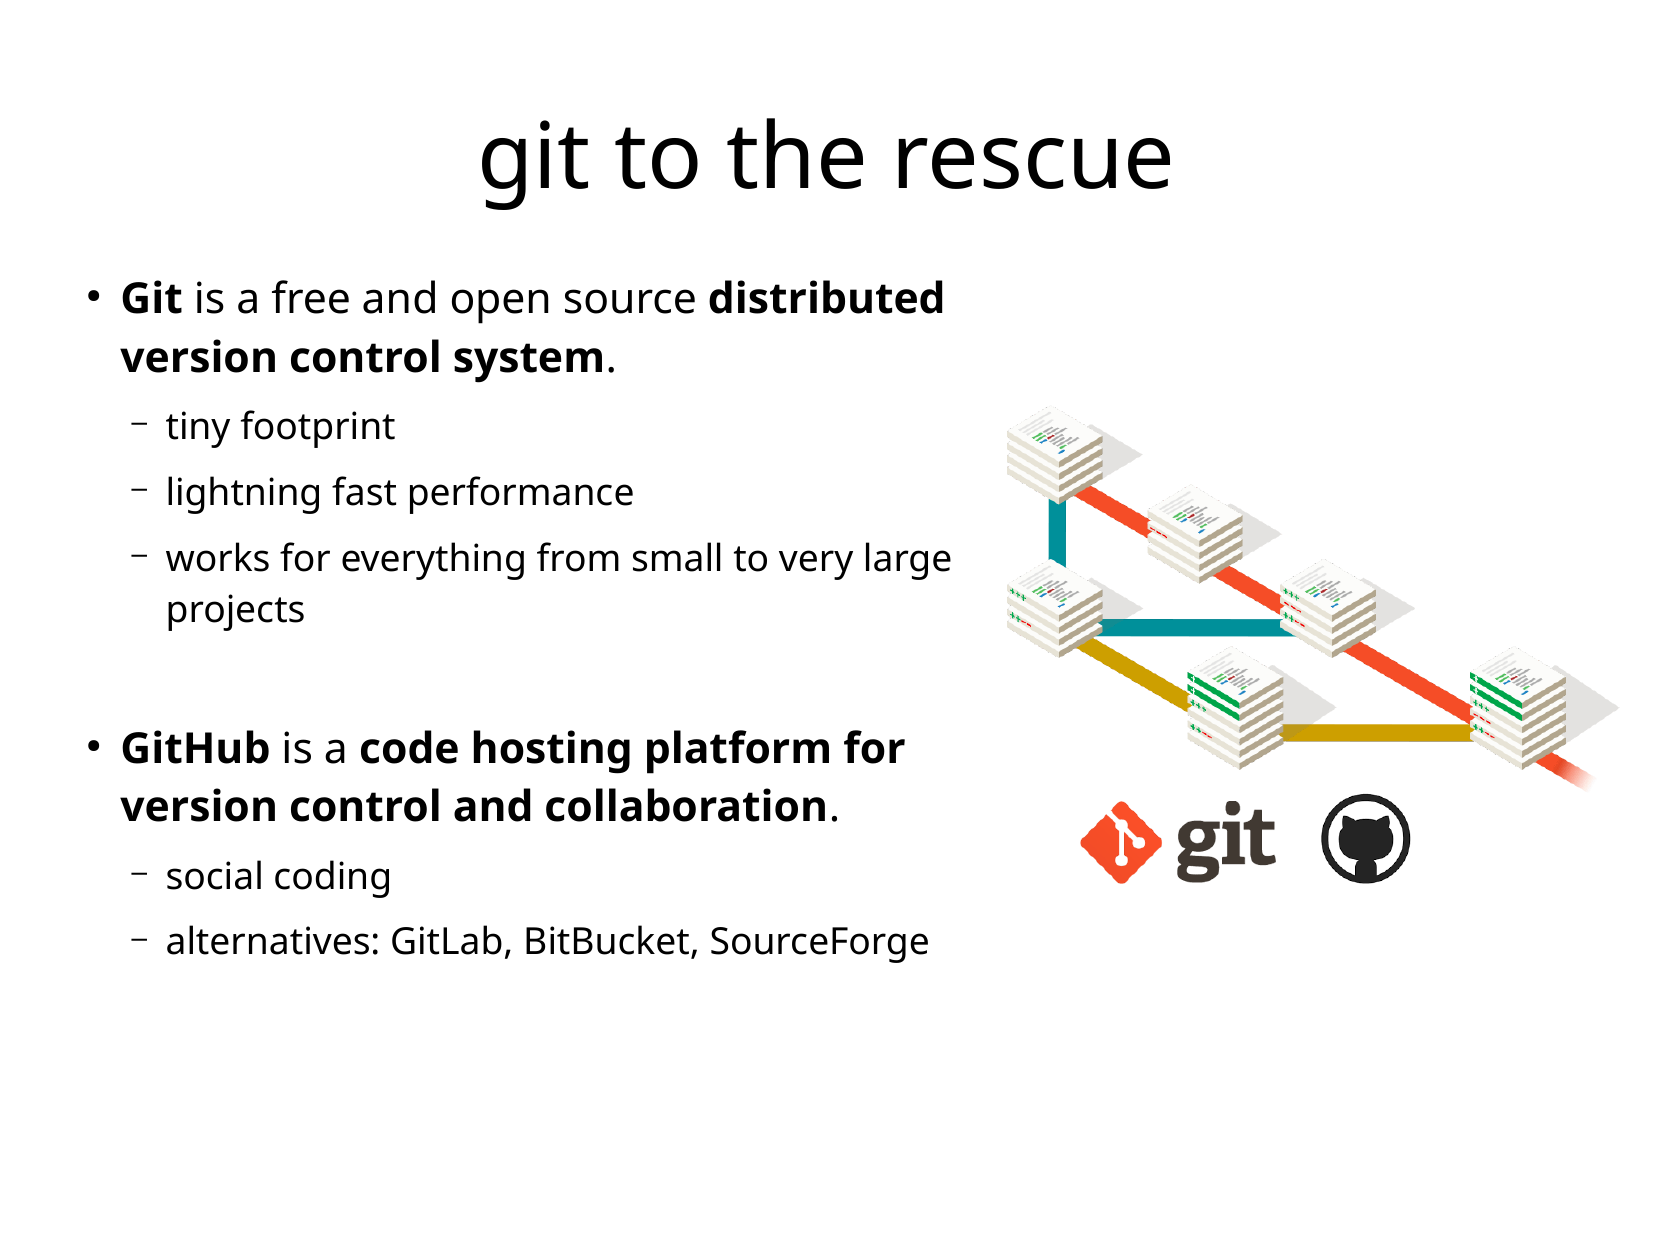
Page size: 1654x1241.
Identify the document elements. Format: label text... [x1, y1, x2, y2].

picture [1005, 403, 1634, 884]
list Git is a free and open source distributed version control system. tiny footprint lightning fast performance works for everything from small to very large projects GitHub is a code hosting platform for version control and collaboration. social coding alternatives: GitLab, BitBucket, SourceForge [75, 268, 968, 988]
title git to the rescue [82, 49, 1571, 257]
